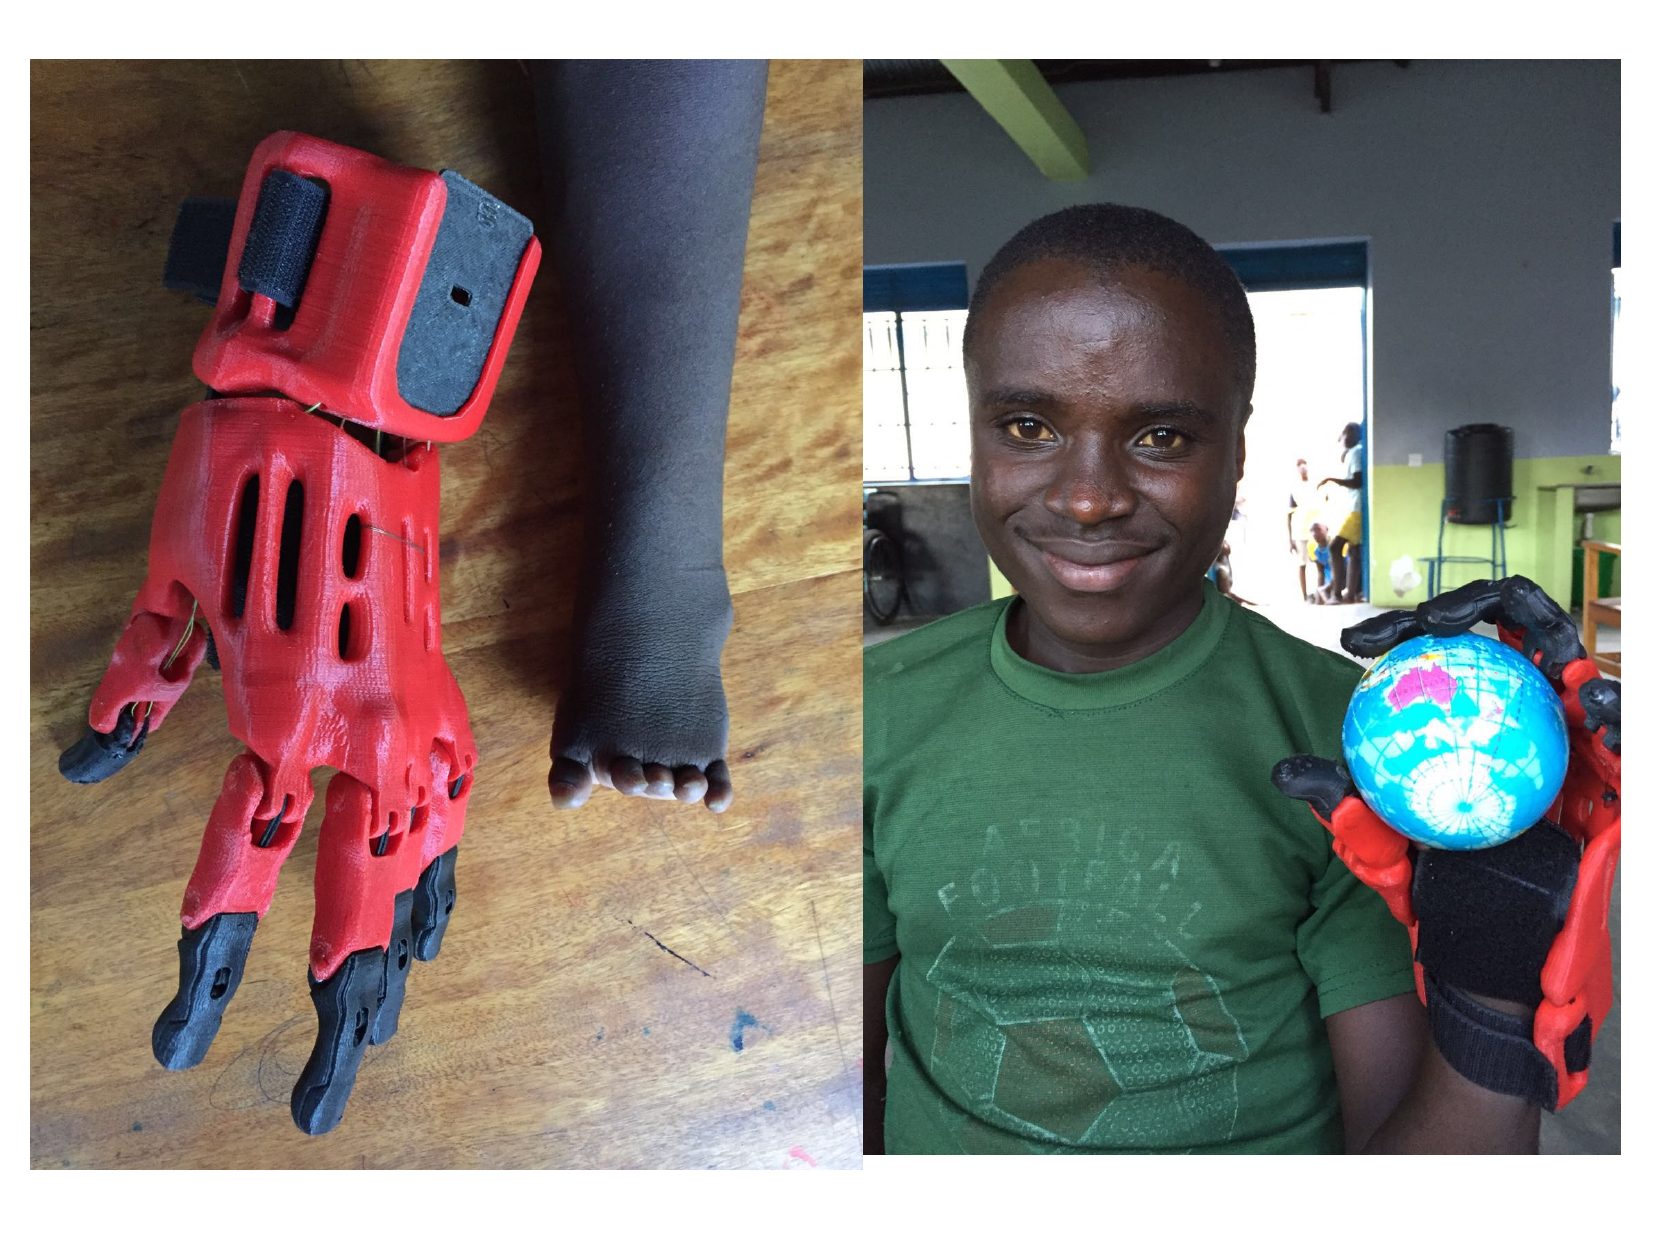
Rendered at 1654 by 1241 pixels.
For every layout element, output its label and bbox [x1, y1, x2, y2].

picture [30, 59, 1621, 1171]
